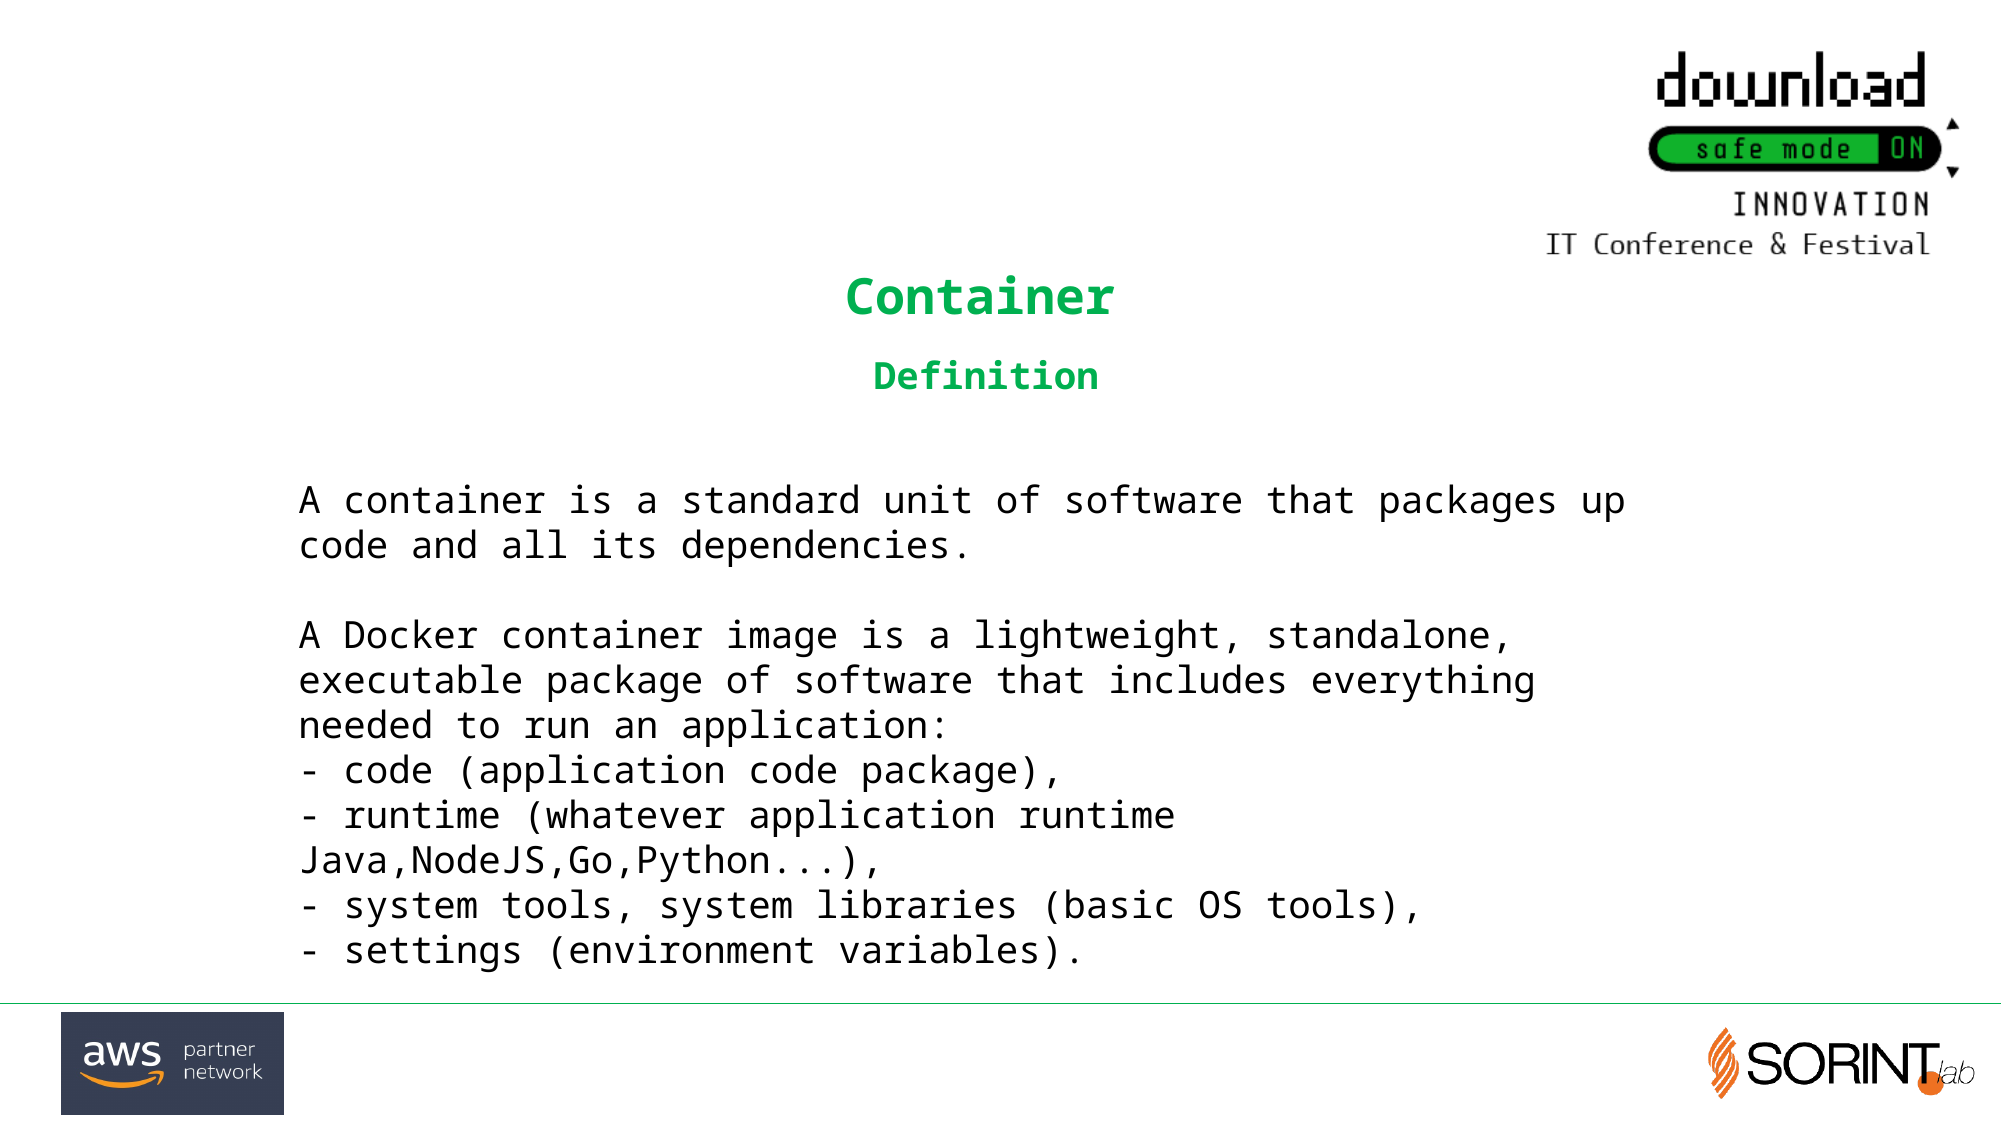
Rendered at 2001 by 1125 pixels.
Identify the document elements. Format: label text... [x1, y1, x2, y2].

picture [1545, 47, 1961, 263]
title Container [365, 236, 1595, 340]
text_box A container is a standard unit of software that packages up code and all its dependencies. A Docker container image is a lightweight, standalone, executable package of software that includes everything needed to run an application: - code (application code package), - runtime (whatever application runtime Java,NodeJS,Go,Python...), - system tools, system libraries (basic OS tools), - settings (environment variables). [283, 460, 1701, 943]
text_box Definition [395, 336, 1577, 391]
picture [61, 1012, 284, 1115]
picture [1706, 1027, 1976, 1099]
